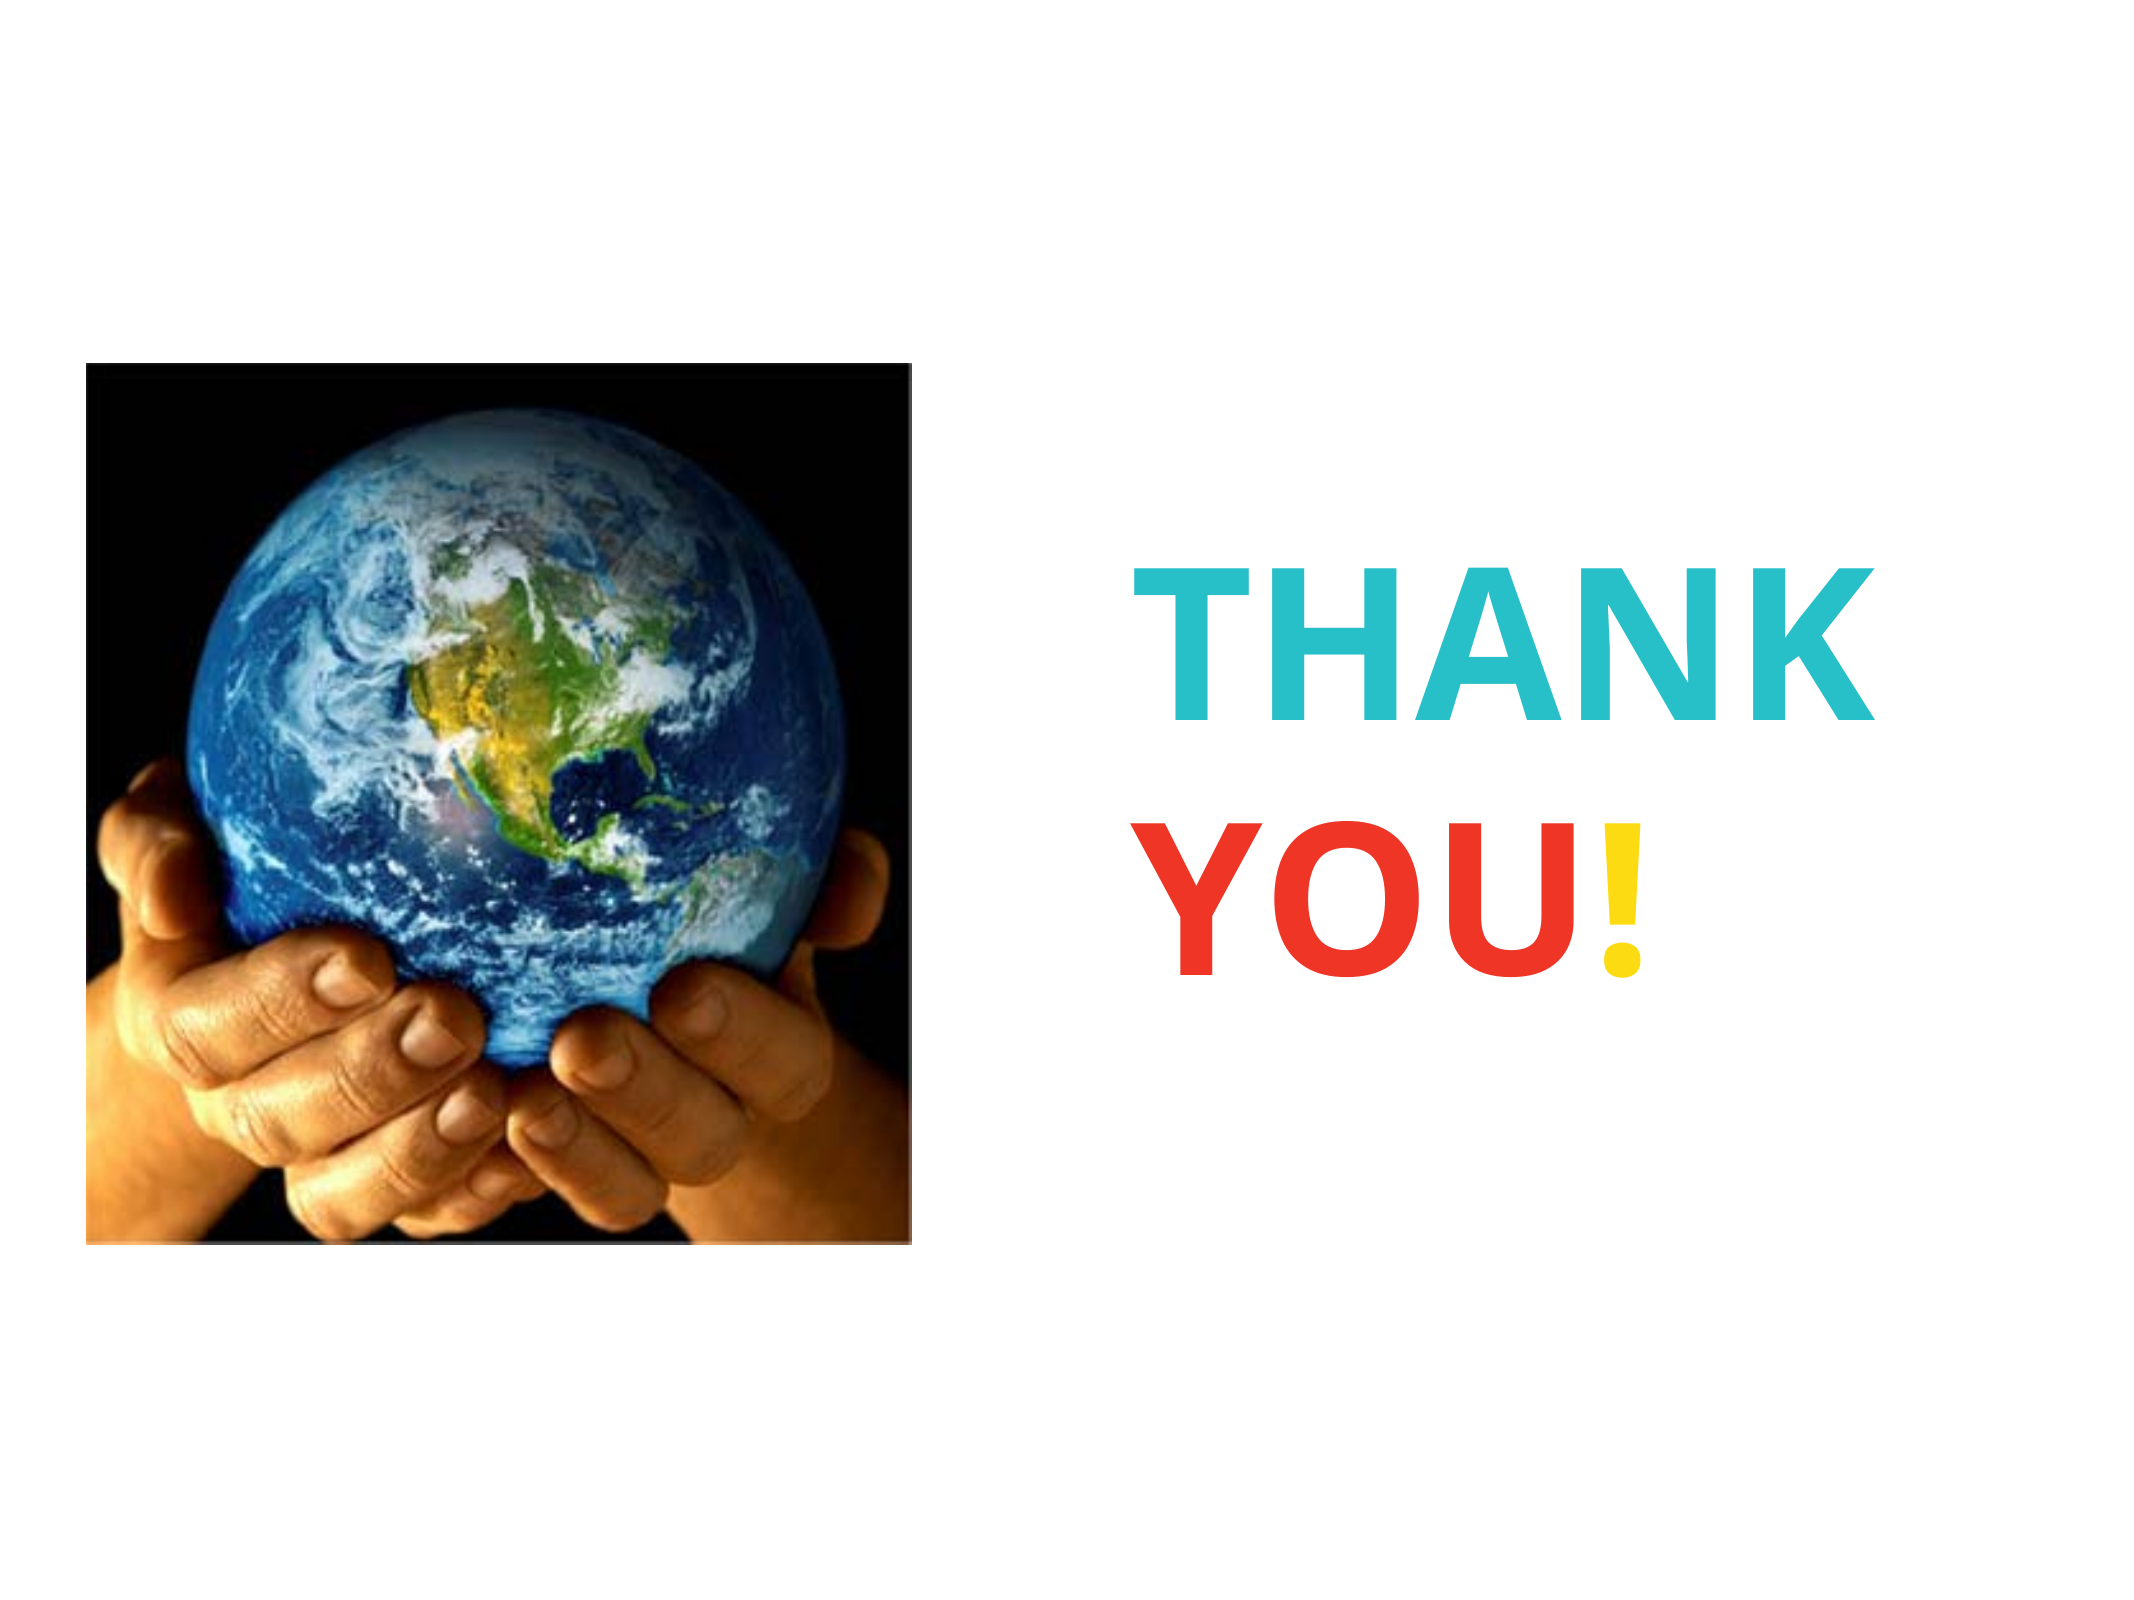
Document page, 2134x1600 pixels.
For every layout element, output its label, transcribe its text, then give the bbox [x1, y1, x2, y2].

text_box THANK YOU! [1120, 508, 2096, 930]
text_box THANK YOU! [1308, 848, 1385, 930]
picture [86, 363, 912, 1245]
